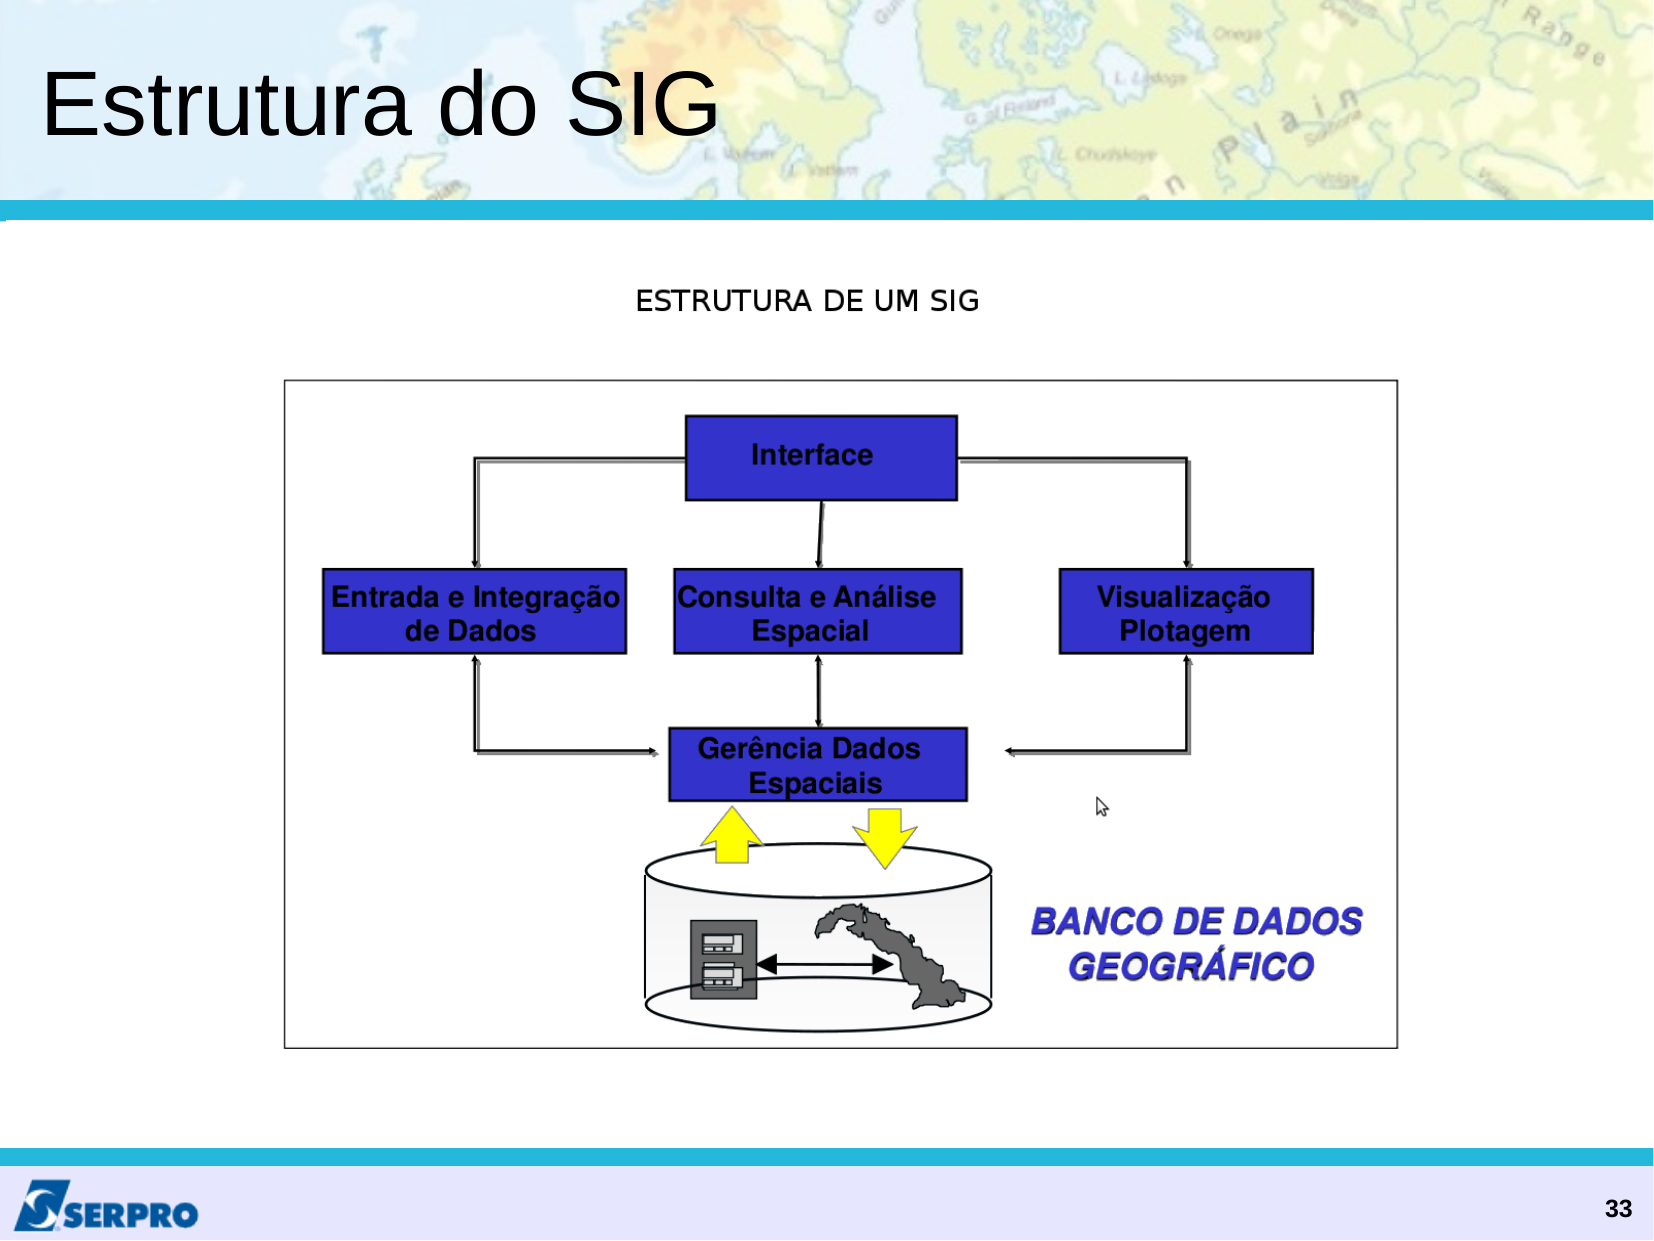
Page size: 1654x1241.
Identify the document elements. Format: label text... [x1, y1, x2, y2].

picture [6, 220, 1654, 1141]
picture [10, 1177, 201, 1235]
title Estrutura do SIG [40, 49, 1614, 159]
